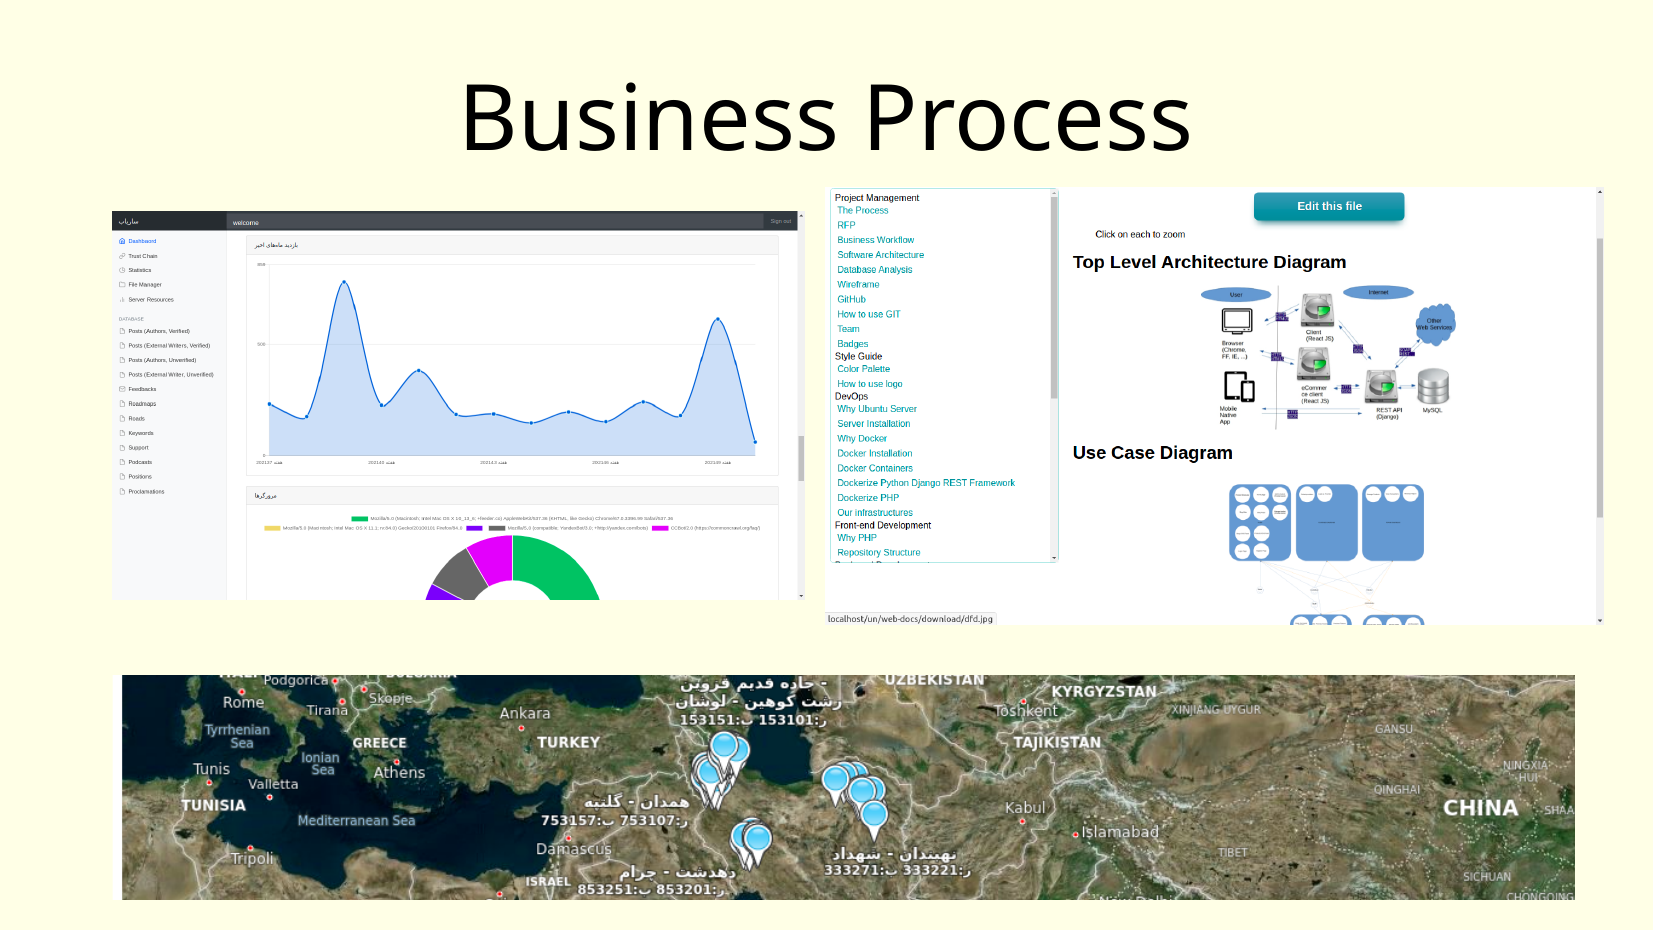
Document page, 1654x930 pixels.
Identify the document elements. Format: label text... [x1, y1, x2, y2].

picture [825, 187, 1604, 626]
picture [112, 675, 1575, 900]
title Business Process [82, 35, 1571, 195]
picture [112, 211, 805, 601]
